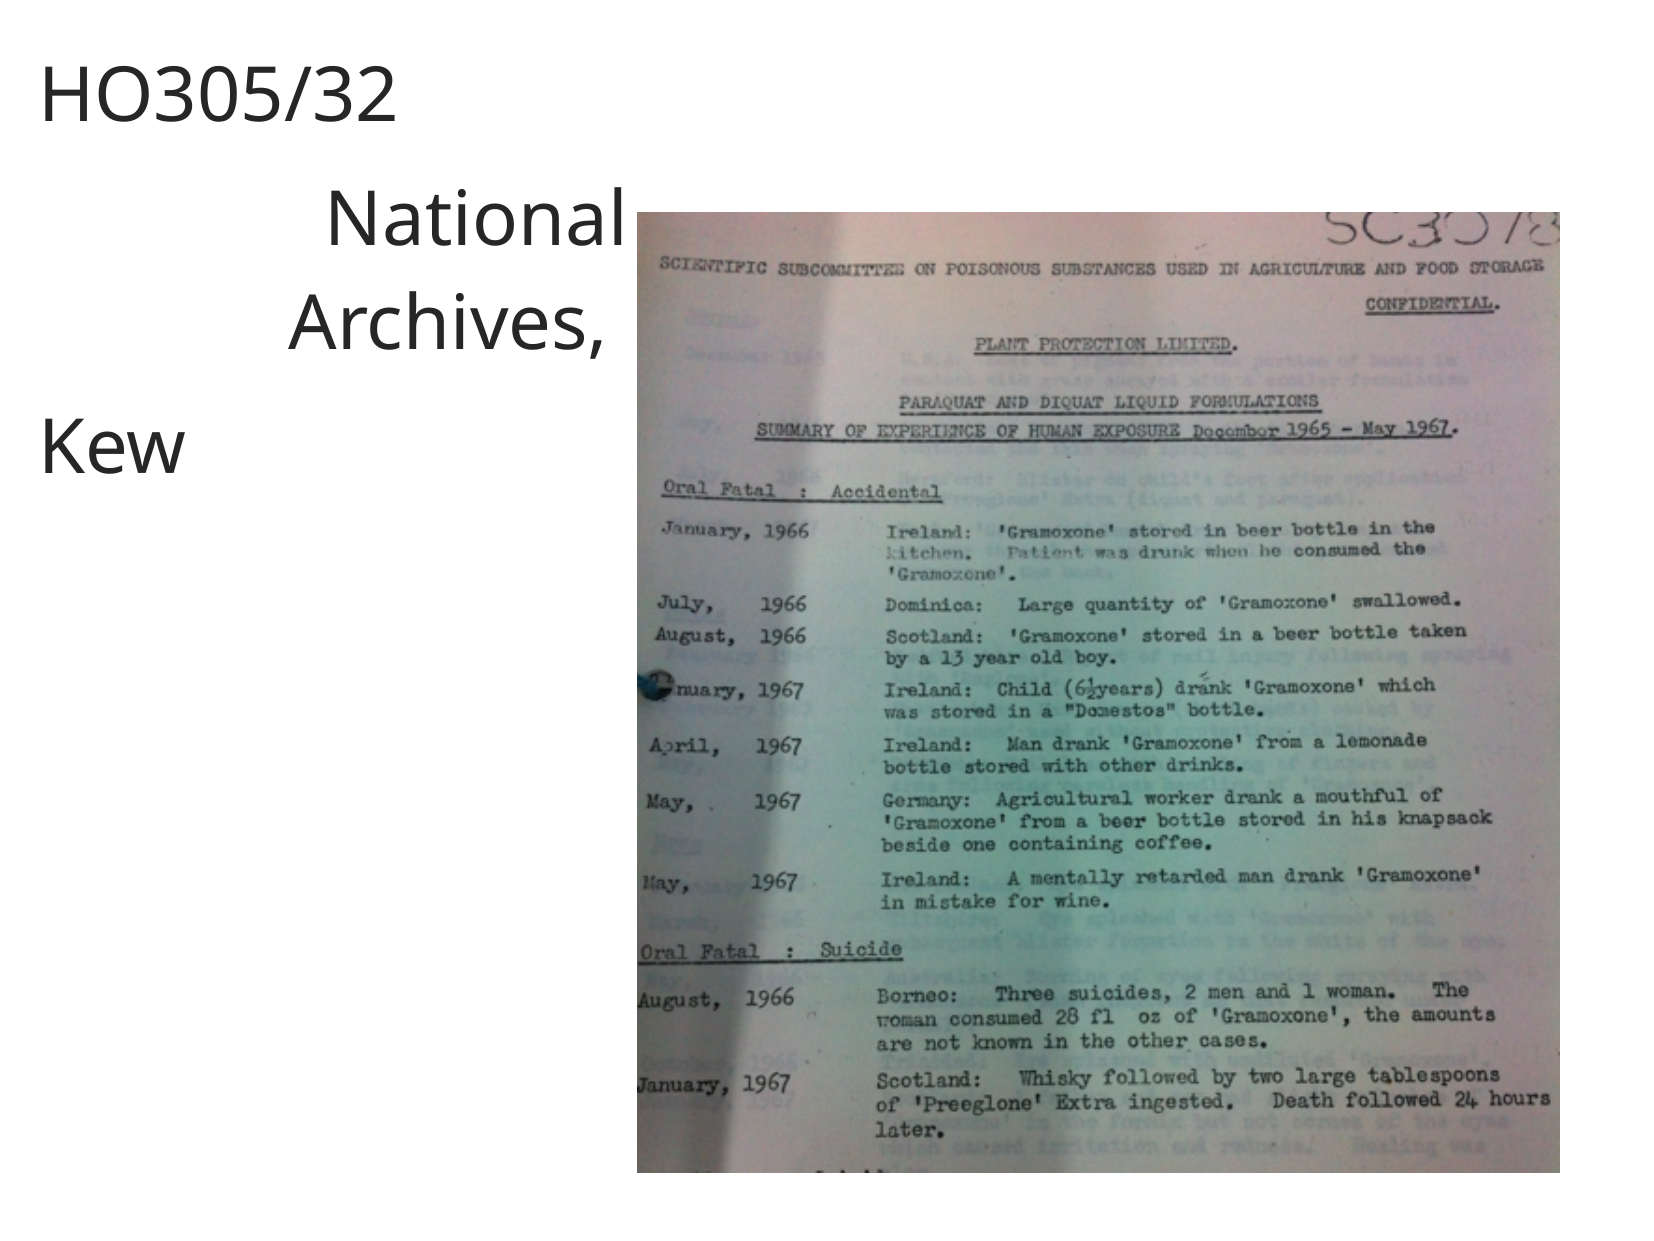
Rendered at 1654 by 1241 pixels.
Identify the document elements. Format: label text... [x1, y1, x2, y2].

picture [637, 212, 1560, 1173]
text_box HO305/32 National Archives, Kew [23, 32, 643, 367]
